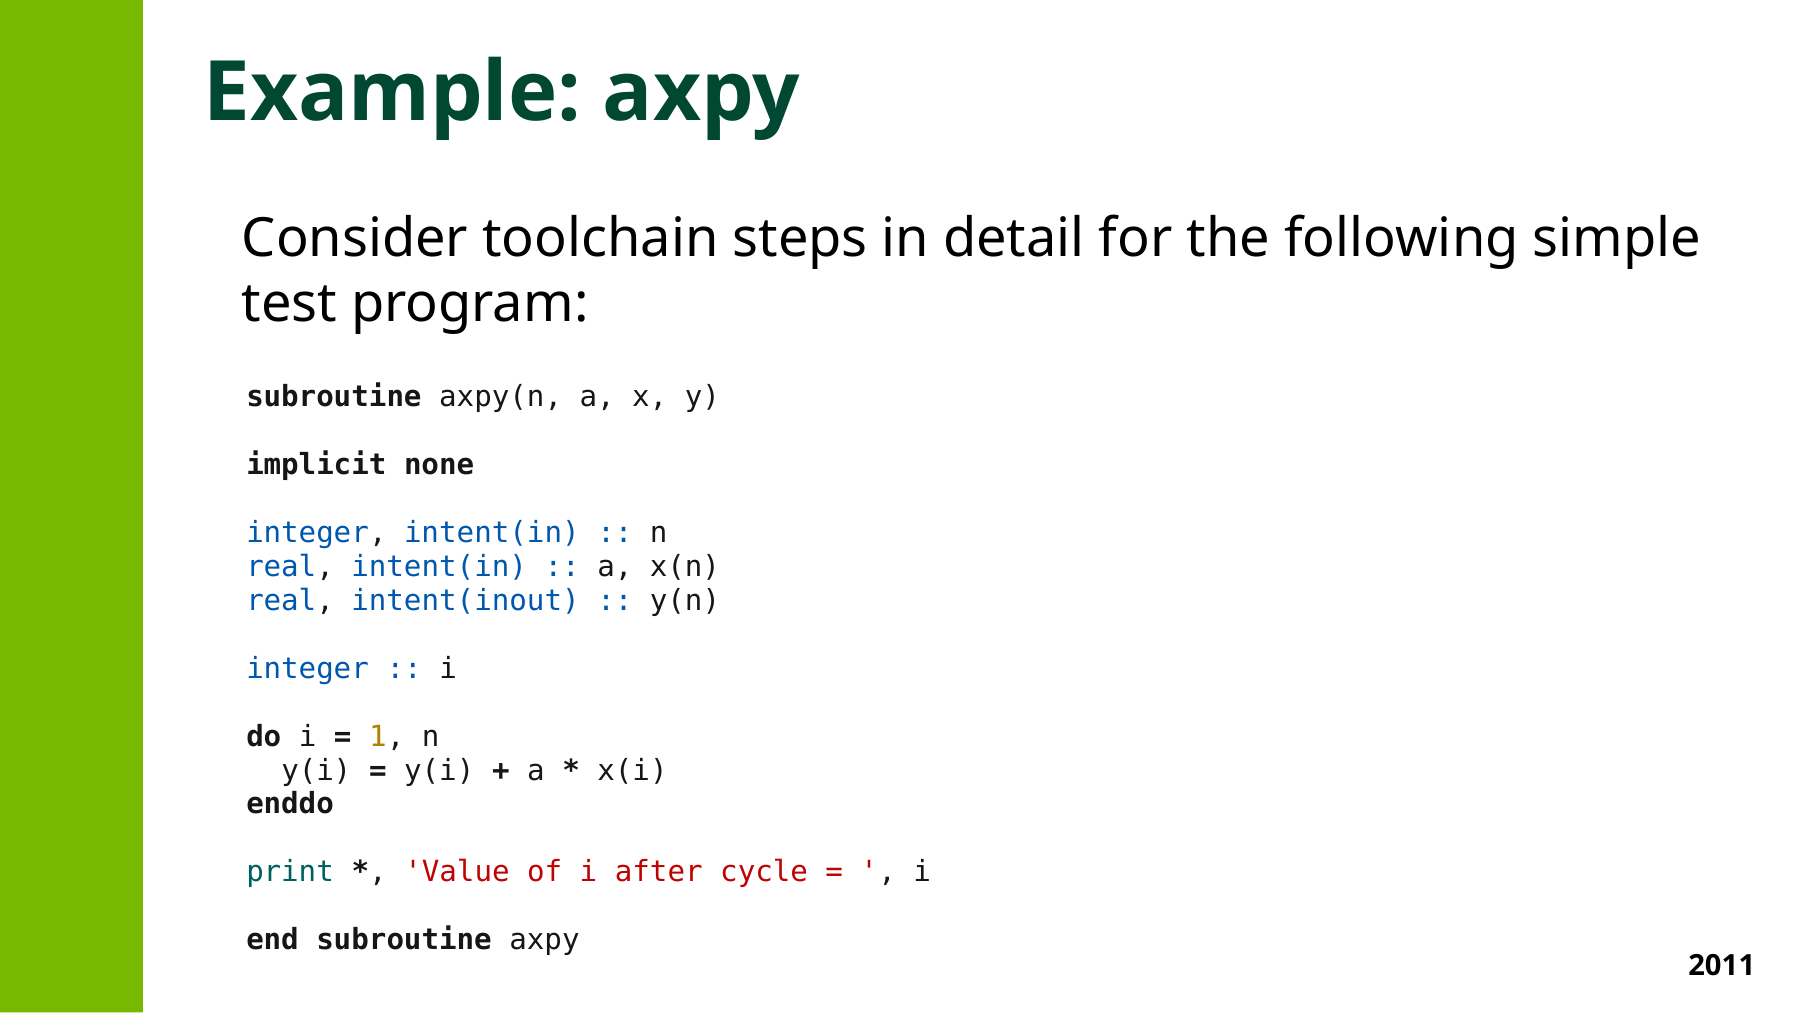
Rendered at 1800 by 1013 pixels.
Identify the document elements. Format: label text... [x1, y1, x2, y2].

title Example: axpy [188, 40, 1733, 195]
chart [245, 864, 1619, 1013]
list Consider toolchain steps in detail for the following simple test program: [188, 195, 1733, 864]
